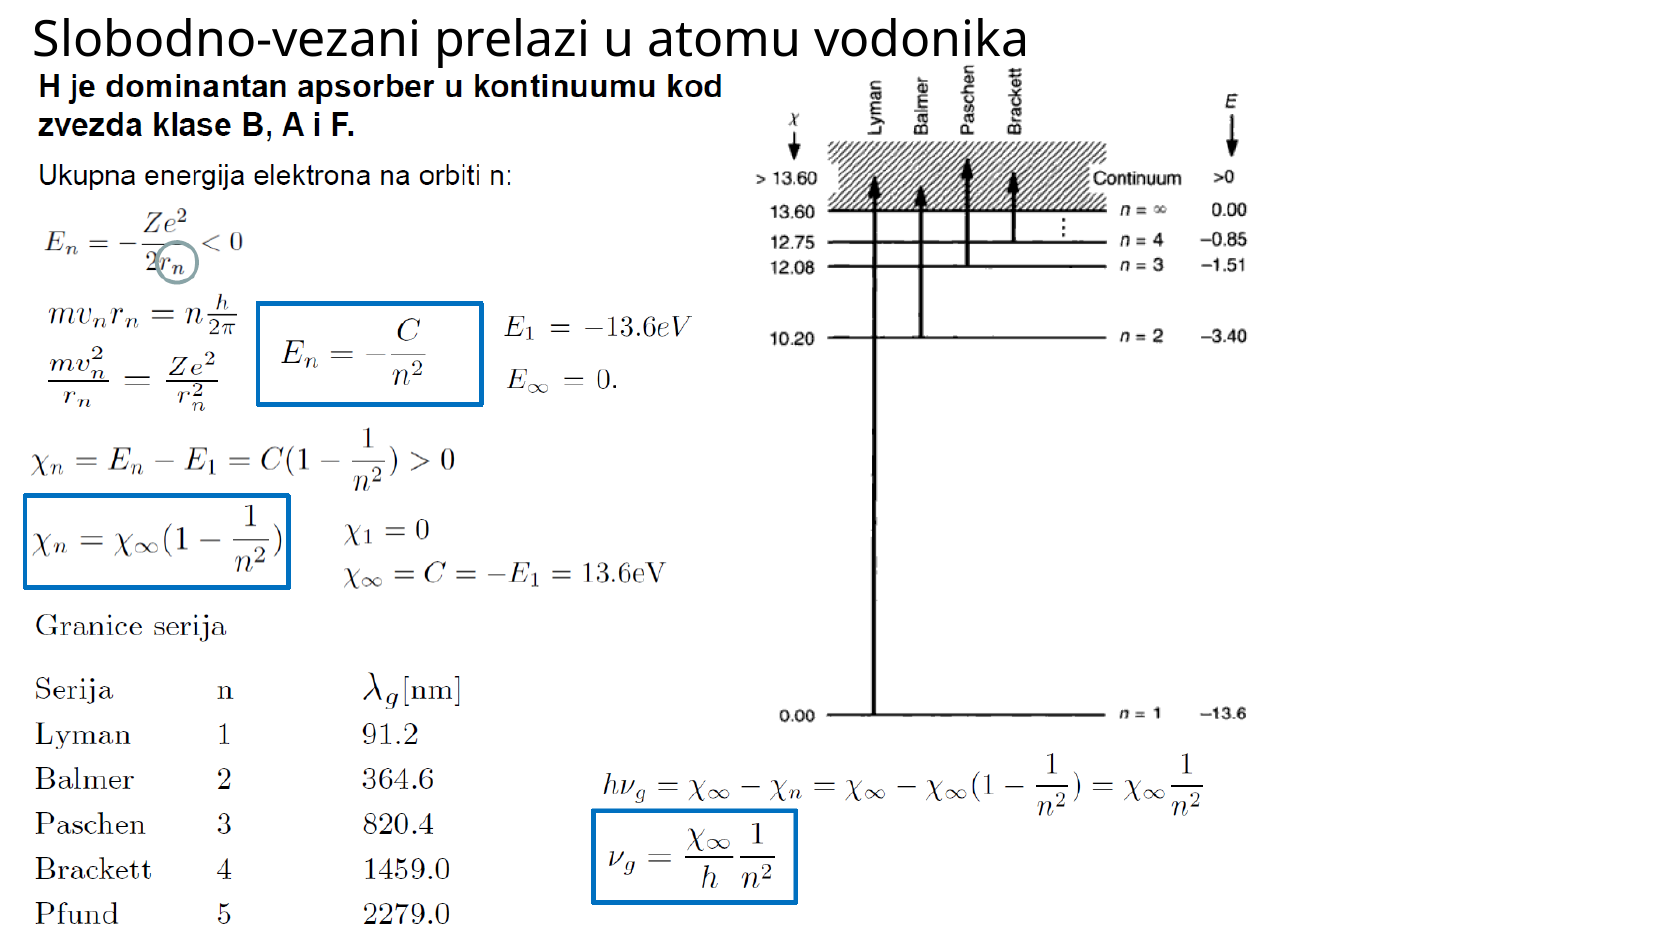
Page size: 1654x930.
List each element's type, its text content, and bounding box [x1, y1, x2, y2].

title Slobodno-vezani prelazi u atomu vodonika [32, 0, 1621, 76]
picture [0, 51, 1272, 930]
